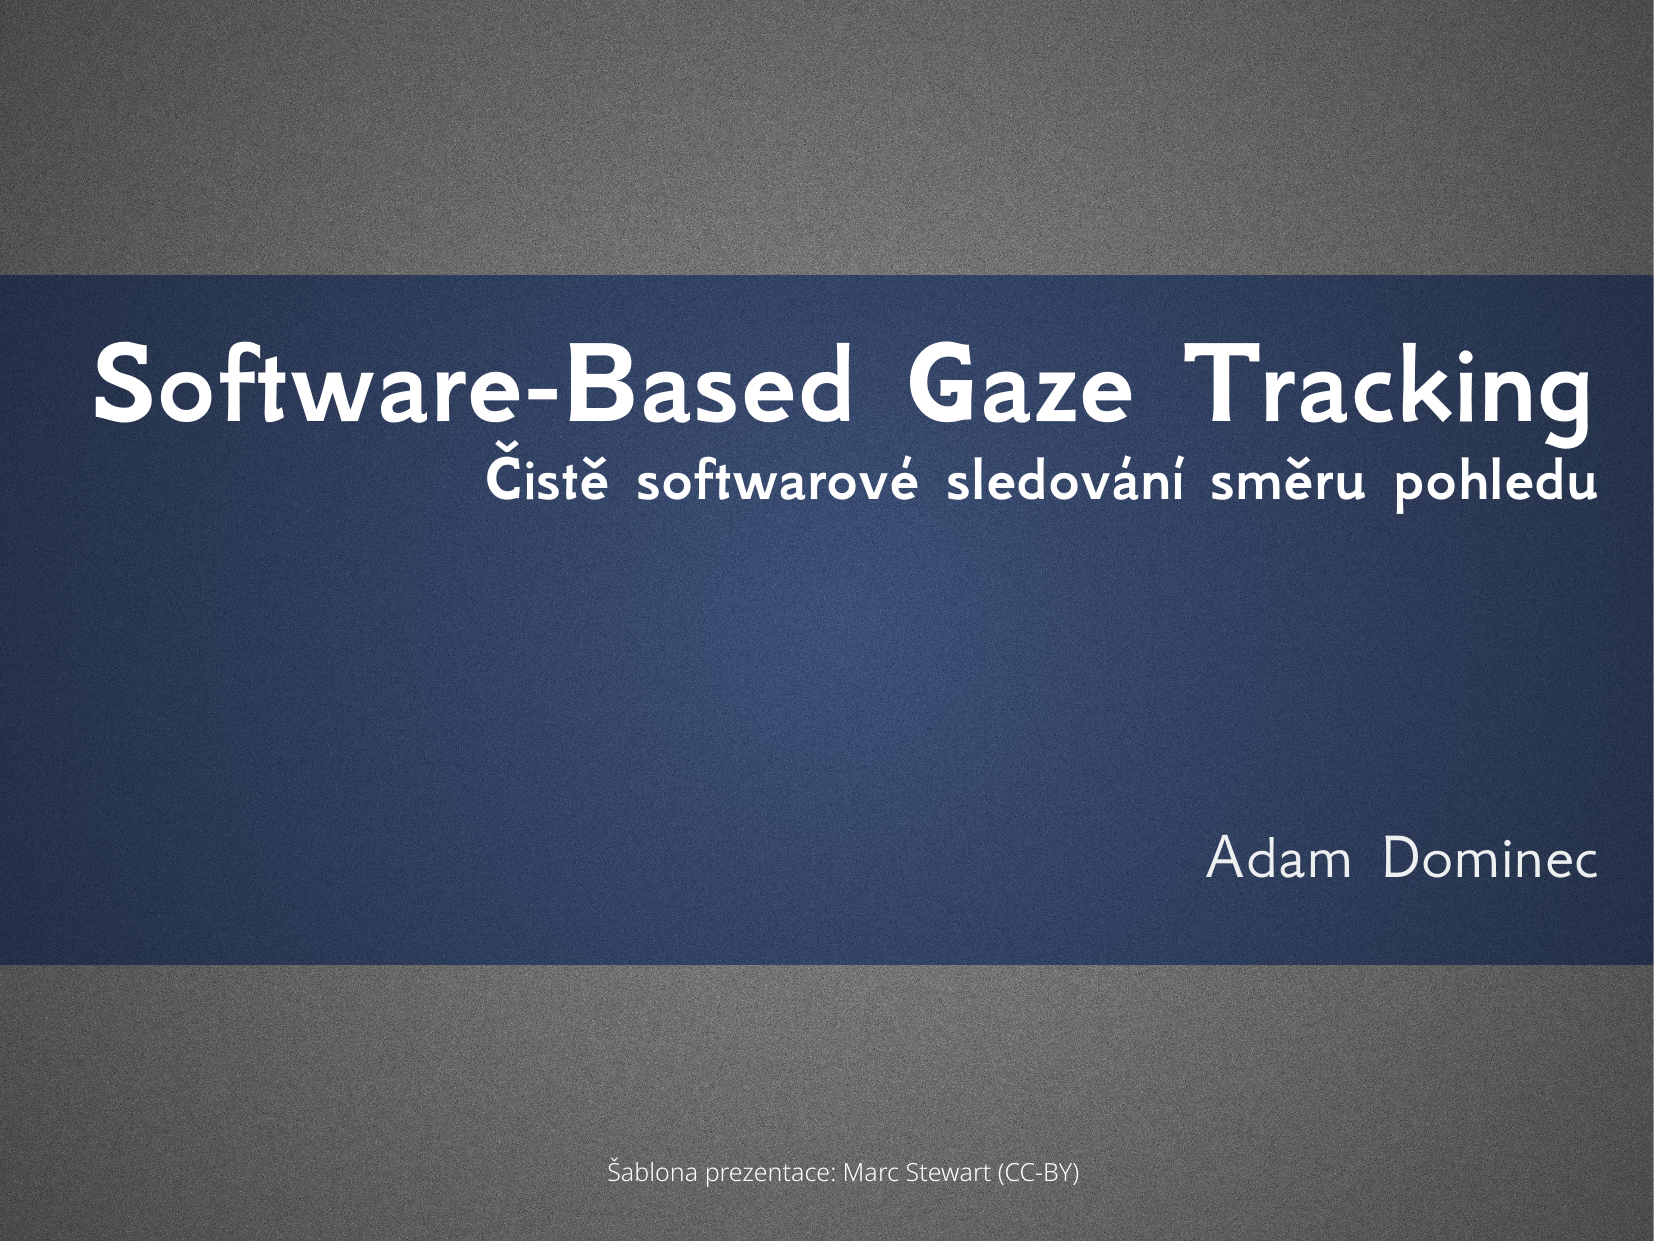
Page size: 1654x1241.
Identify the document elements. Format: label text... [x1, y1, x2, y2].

text_box Šablona prezentace: Marc Stewart (CC-BY) [75, 1151, 1613, 1197]
subtitle Čistě softwarové sledování směru pohledu [206, 457, 1601, 621]
title Software-Based Gaze Tracking [59, 295, 1595, 498]
text_box Adam Dominec [649, 820, 1615, 910]
picture [0, 0, 1654, 1241]
